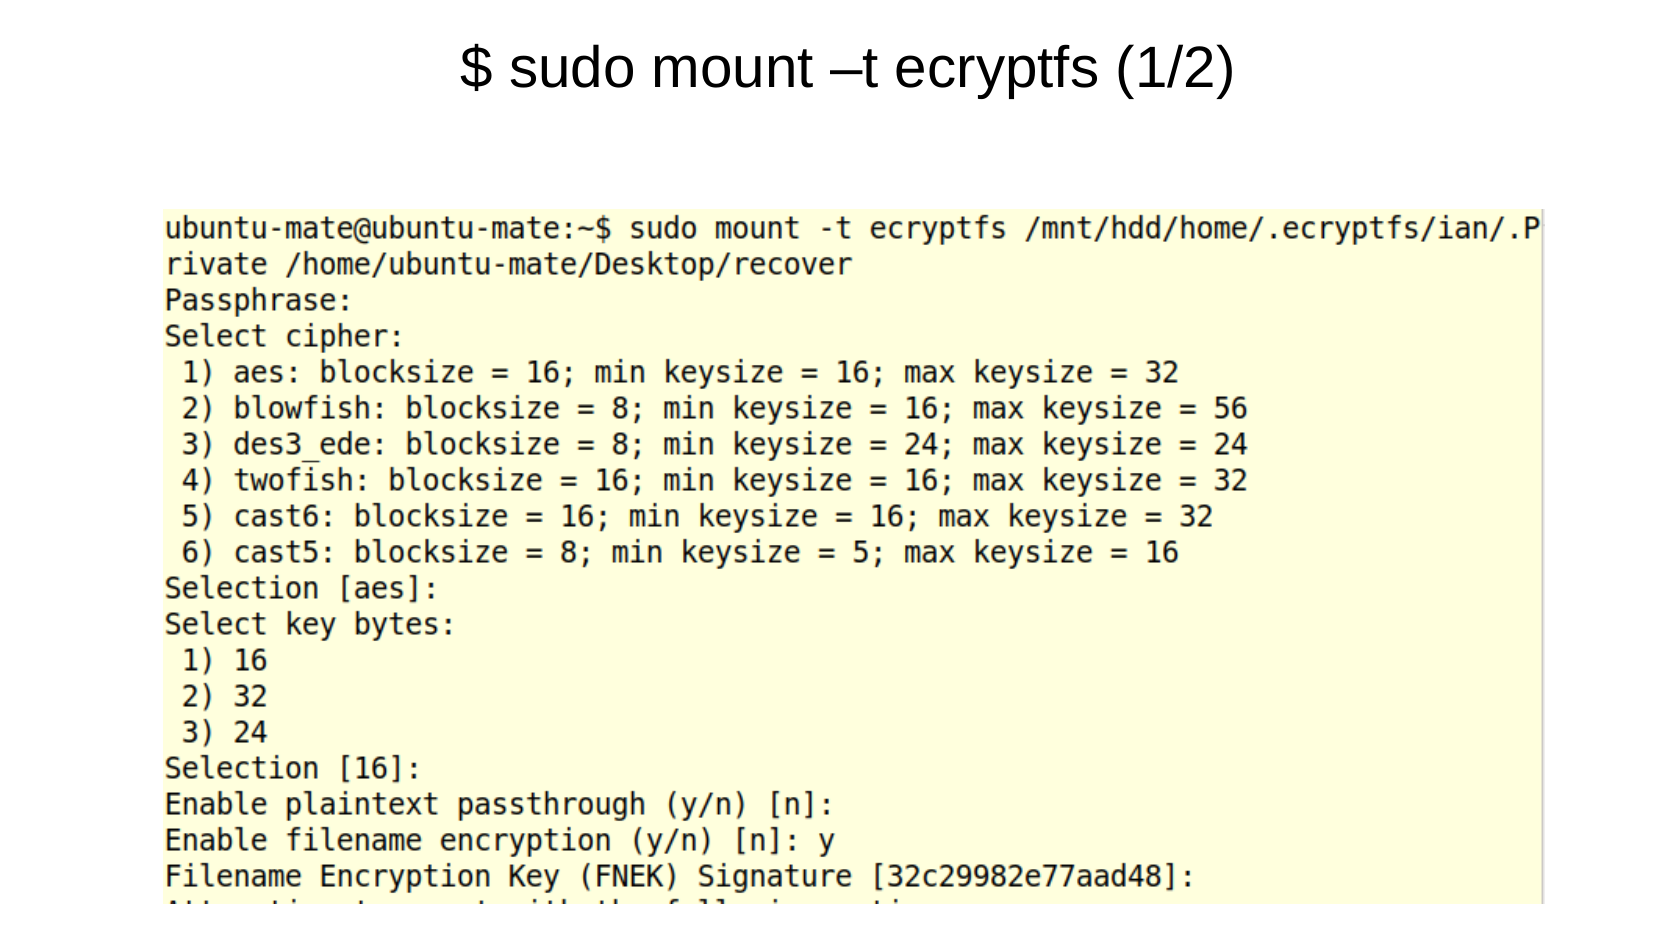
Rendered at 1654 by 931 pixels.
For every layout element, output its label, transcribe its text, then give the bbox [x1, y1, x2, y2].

picture [163, 209, 1546, 904]
title $ sudo mount –t ecryptfs (1/2) [35, 21, 1626, 115]
